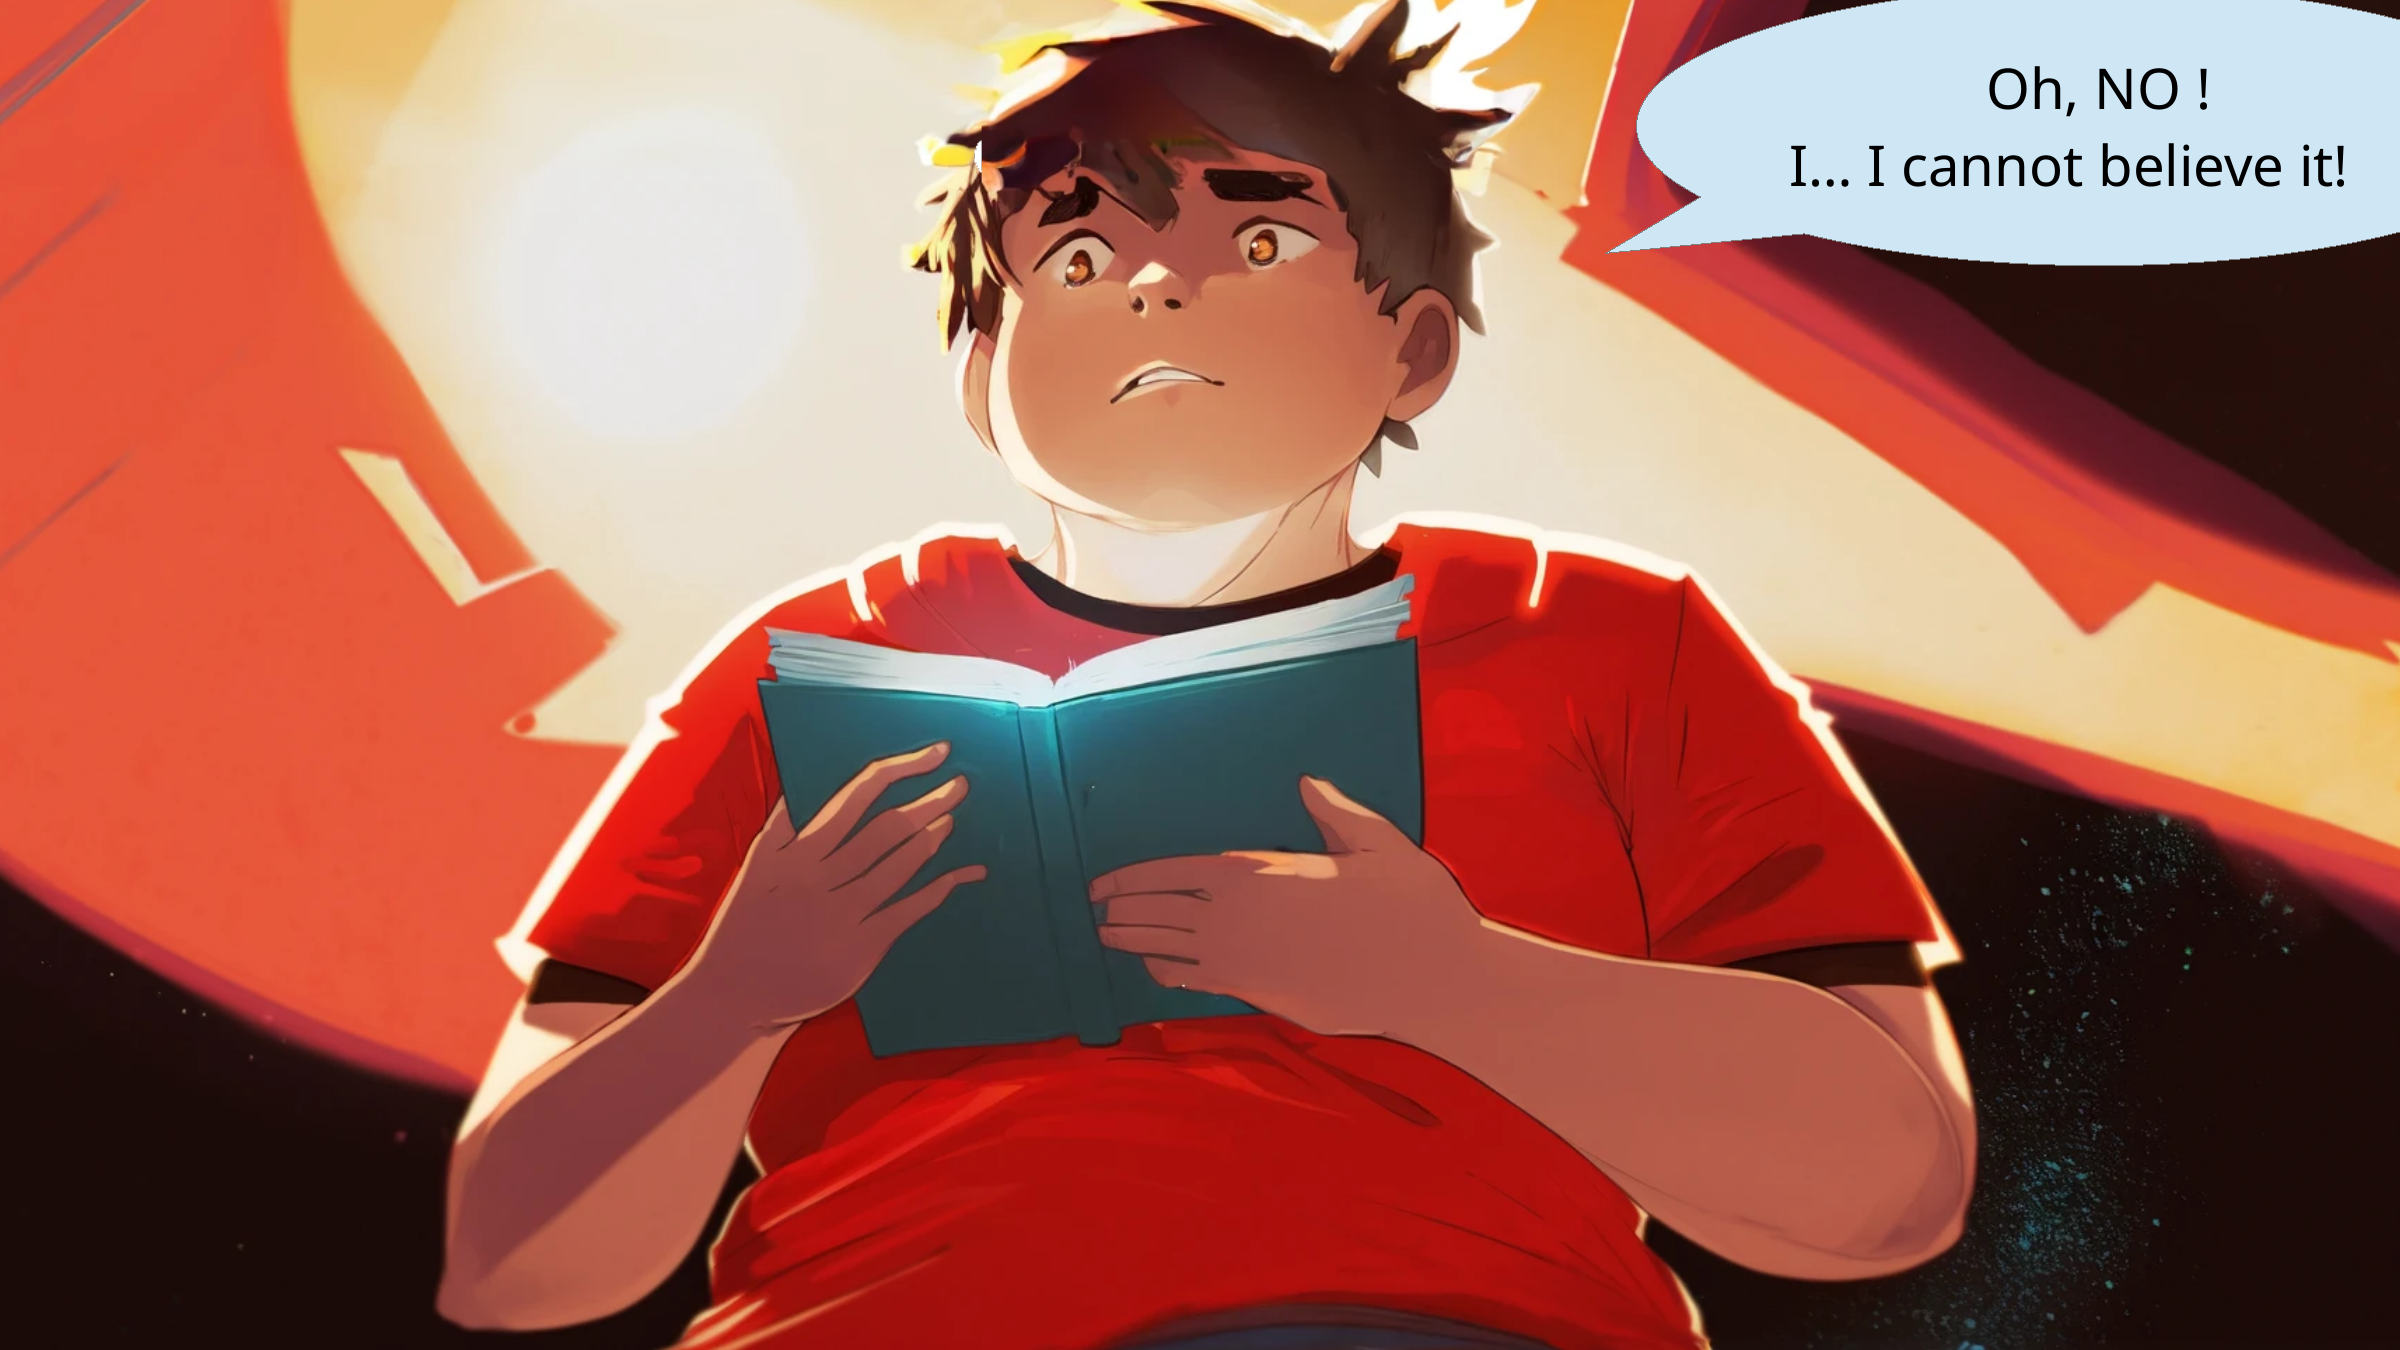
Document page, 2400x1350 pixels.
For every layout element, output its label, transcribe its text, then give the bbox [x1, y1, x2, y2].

picture [0, 0, 2400, 1350]
text_box Oh, NO ! I… I cannot believe it! [1605, 0, 2400, 266]
picture [2307, 0, 2400, 19]
